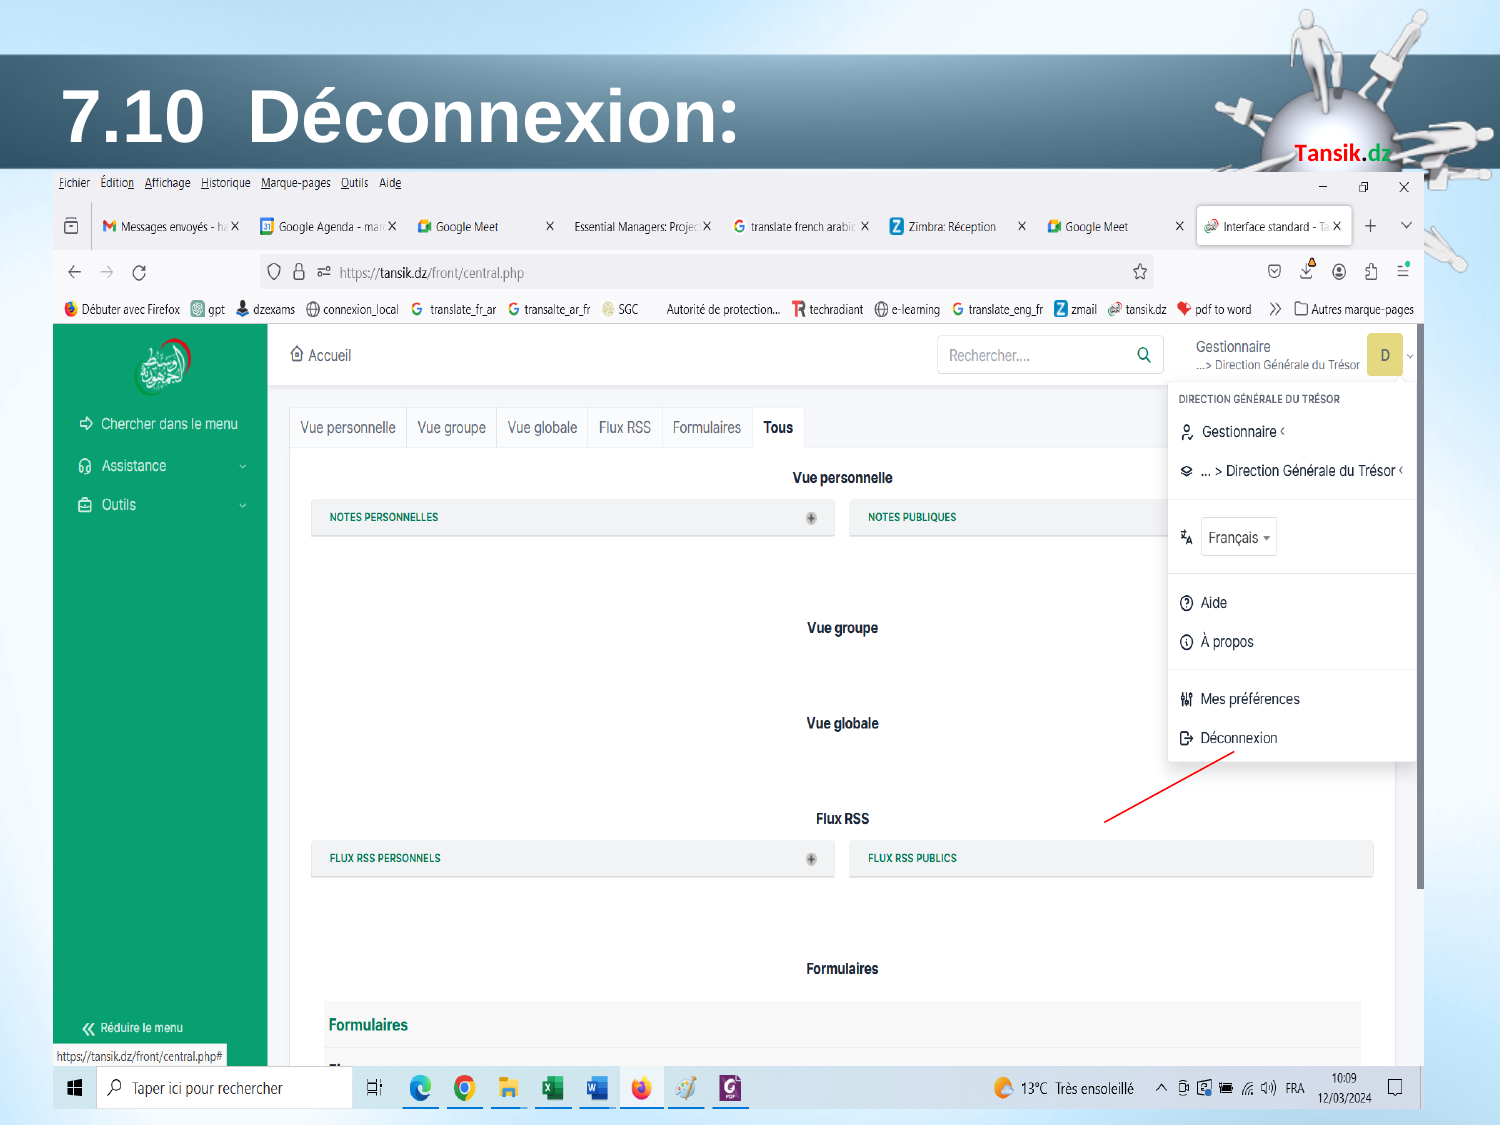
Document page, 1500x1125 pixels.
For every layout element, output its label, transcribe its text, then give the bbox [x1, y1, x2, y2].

picture [53, 172, 1500, 1109]
title 7.10 Déconnexion: [45, 53, 1183, 171]
text_box Tansik.dz [1279, 128, 1422, 172]
